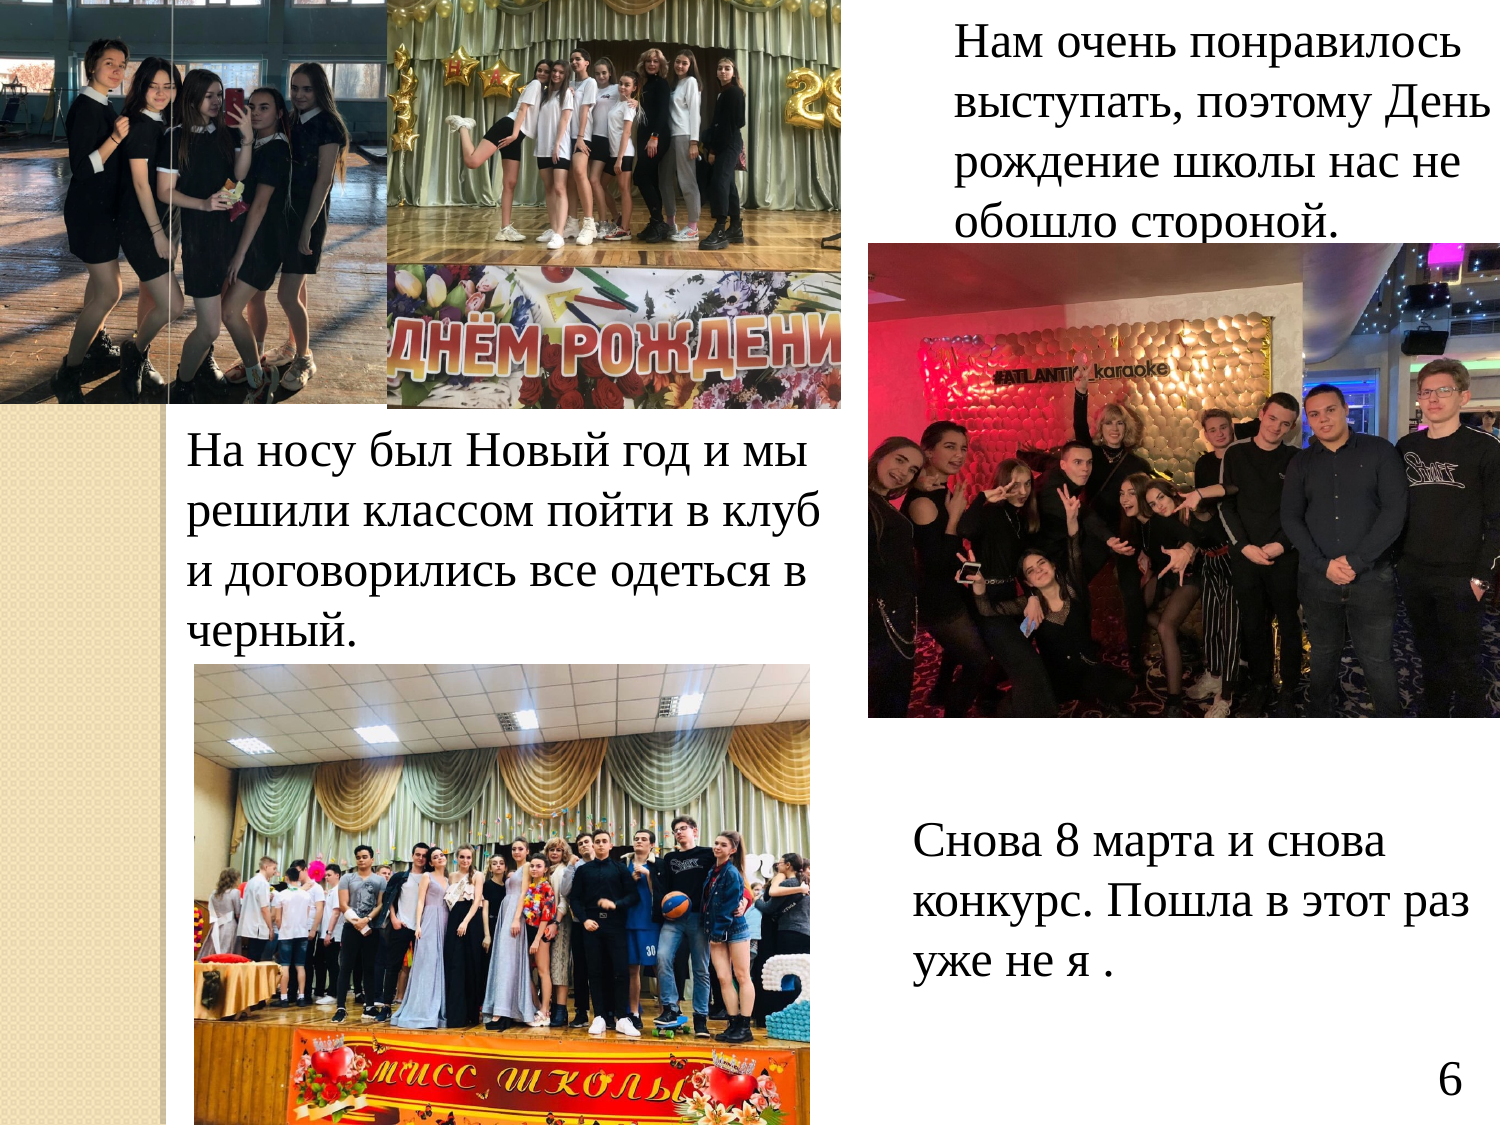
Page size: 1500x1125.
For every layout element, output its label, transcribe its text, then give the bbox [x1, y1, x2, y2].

text_box На носу был Новый год и мы решили классом пойти в клуб и договорились все одеться в черный. [171, 408, 868, 667]
text_box Нам очень понравилось выступать, поэтому День рождение школы нас не обошло стороной. [938, 0, 1500, 243]
picture [194, 664, 810, 1125]
text_box Снова 8 марта и снова конкурс. Пошла в этот раз уже не я . [897, 798, 1500, 996]
picture [868, 243, 1500, 718]
text_box 6 [1413, 1034, 1489, 1113]
picture [0, 0, 841, 409]
